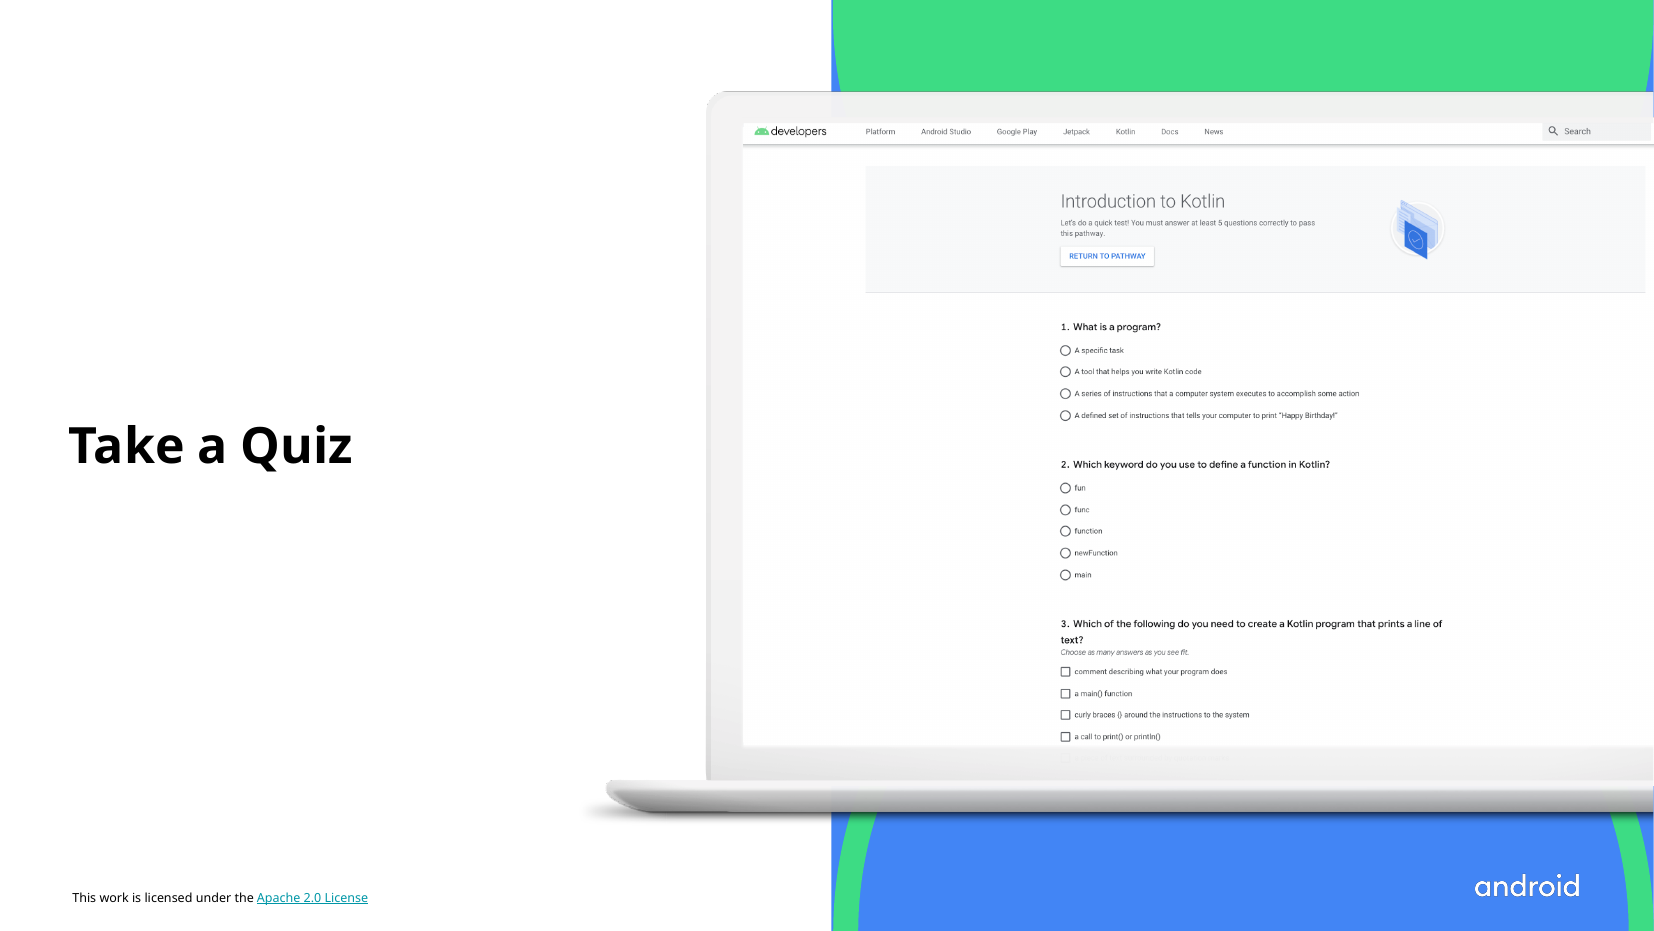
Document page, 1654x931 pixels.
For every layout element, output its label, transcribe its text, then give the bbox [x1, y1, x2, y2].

picture [492, 5, 1654, 931]
title Take a Quiz [53, 398, 827, 532]
